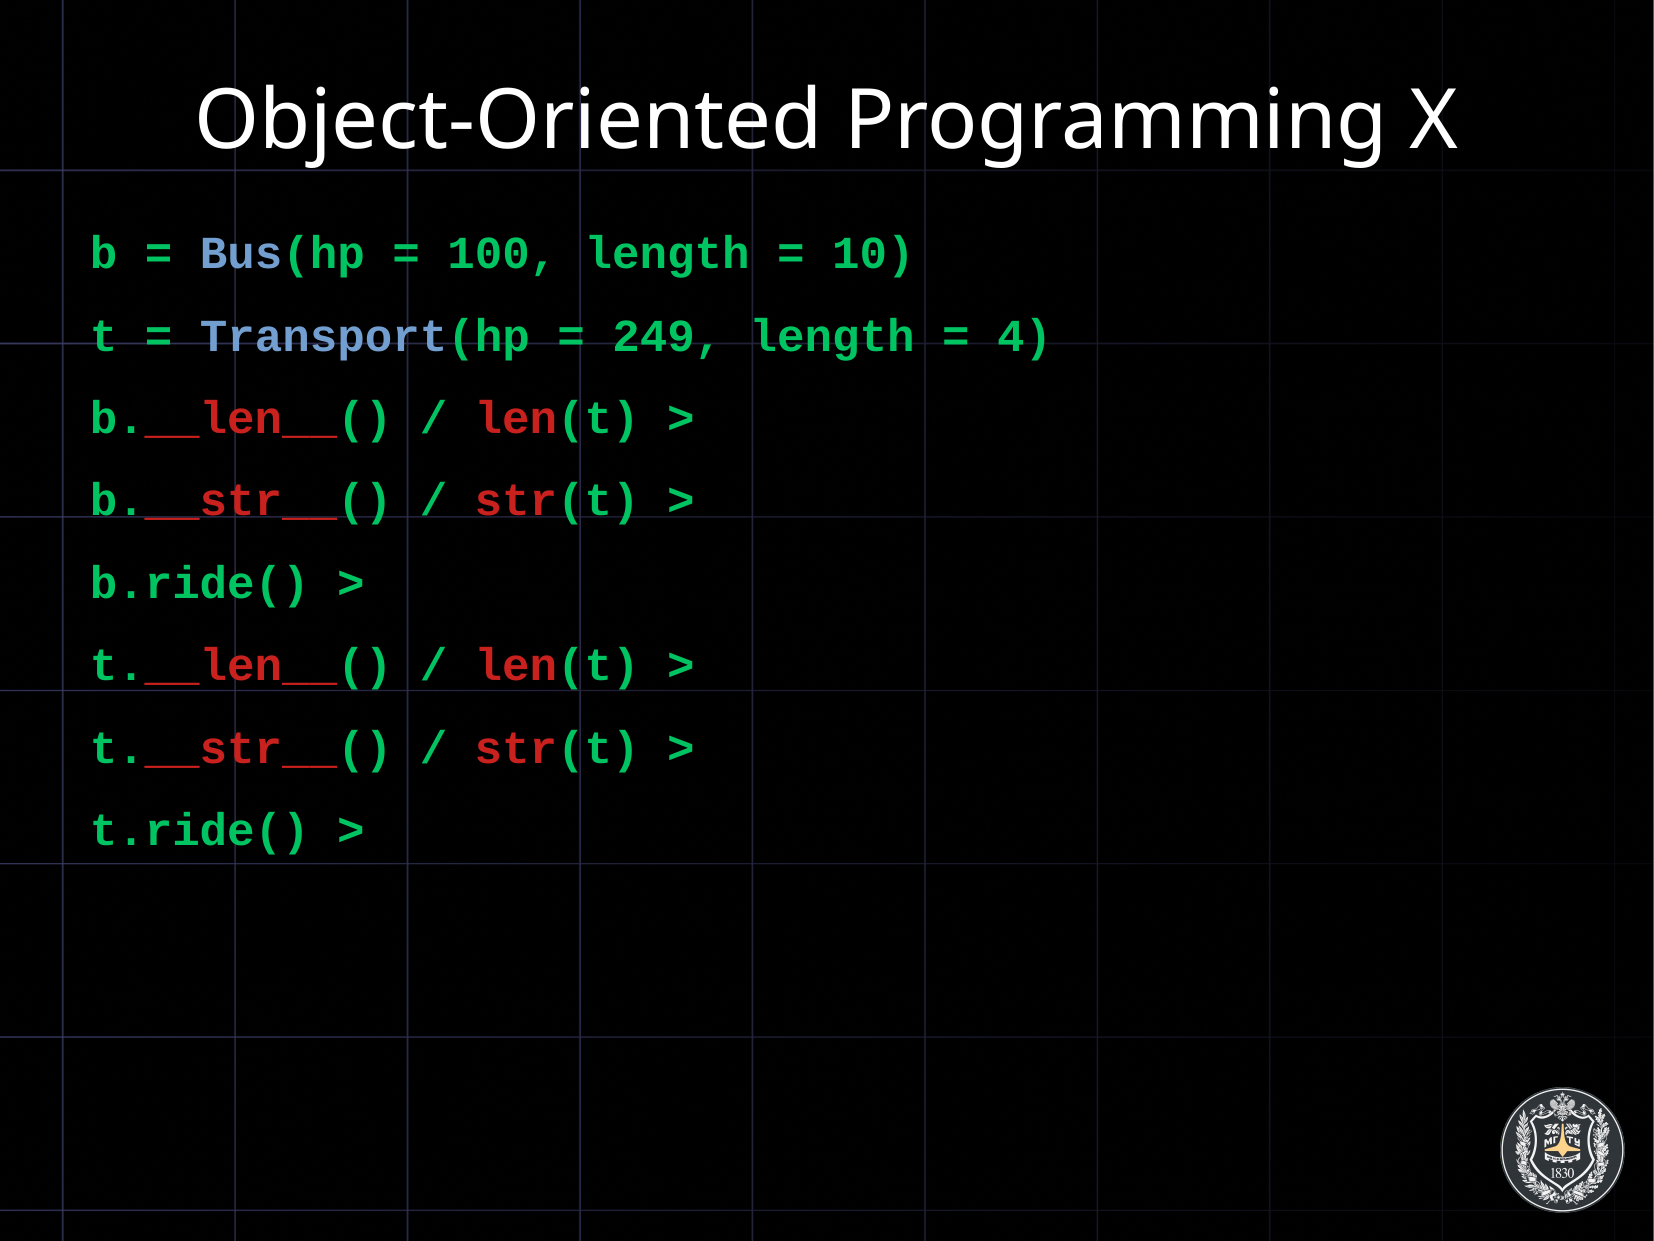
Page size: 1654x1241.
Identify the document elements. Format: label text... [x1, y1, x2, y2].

text_box b = Bus(hp = 100, length = 10) t = Transport(hp = 249, length = 4) b.__len__() / len(t) > b.__str__() / str(t) > b.ride() > t.__len__() / len(t) > t.__str__() / str(t) > t.ride() > [74, 187, 1575, 1241]
picture [0, 0, 1654, 1241]
text_box Object-Oriented Programming X [82, 37, 1571, 193]
